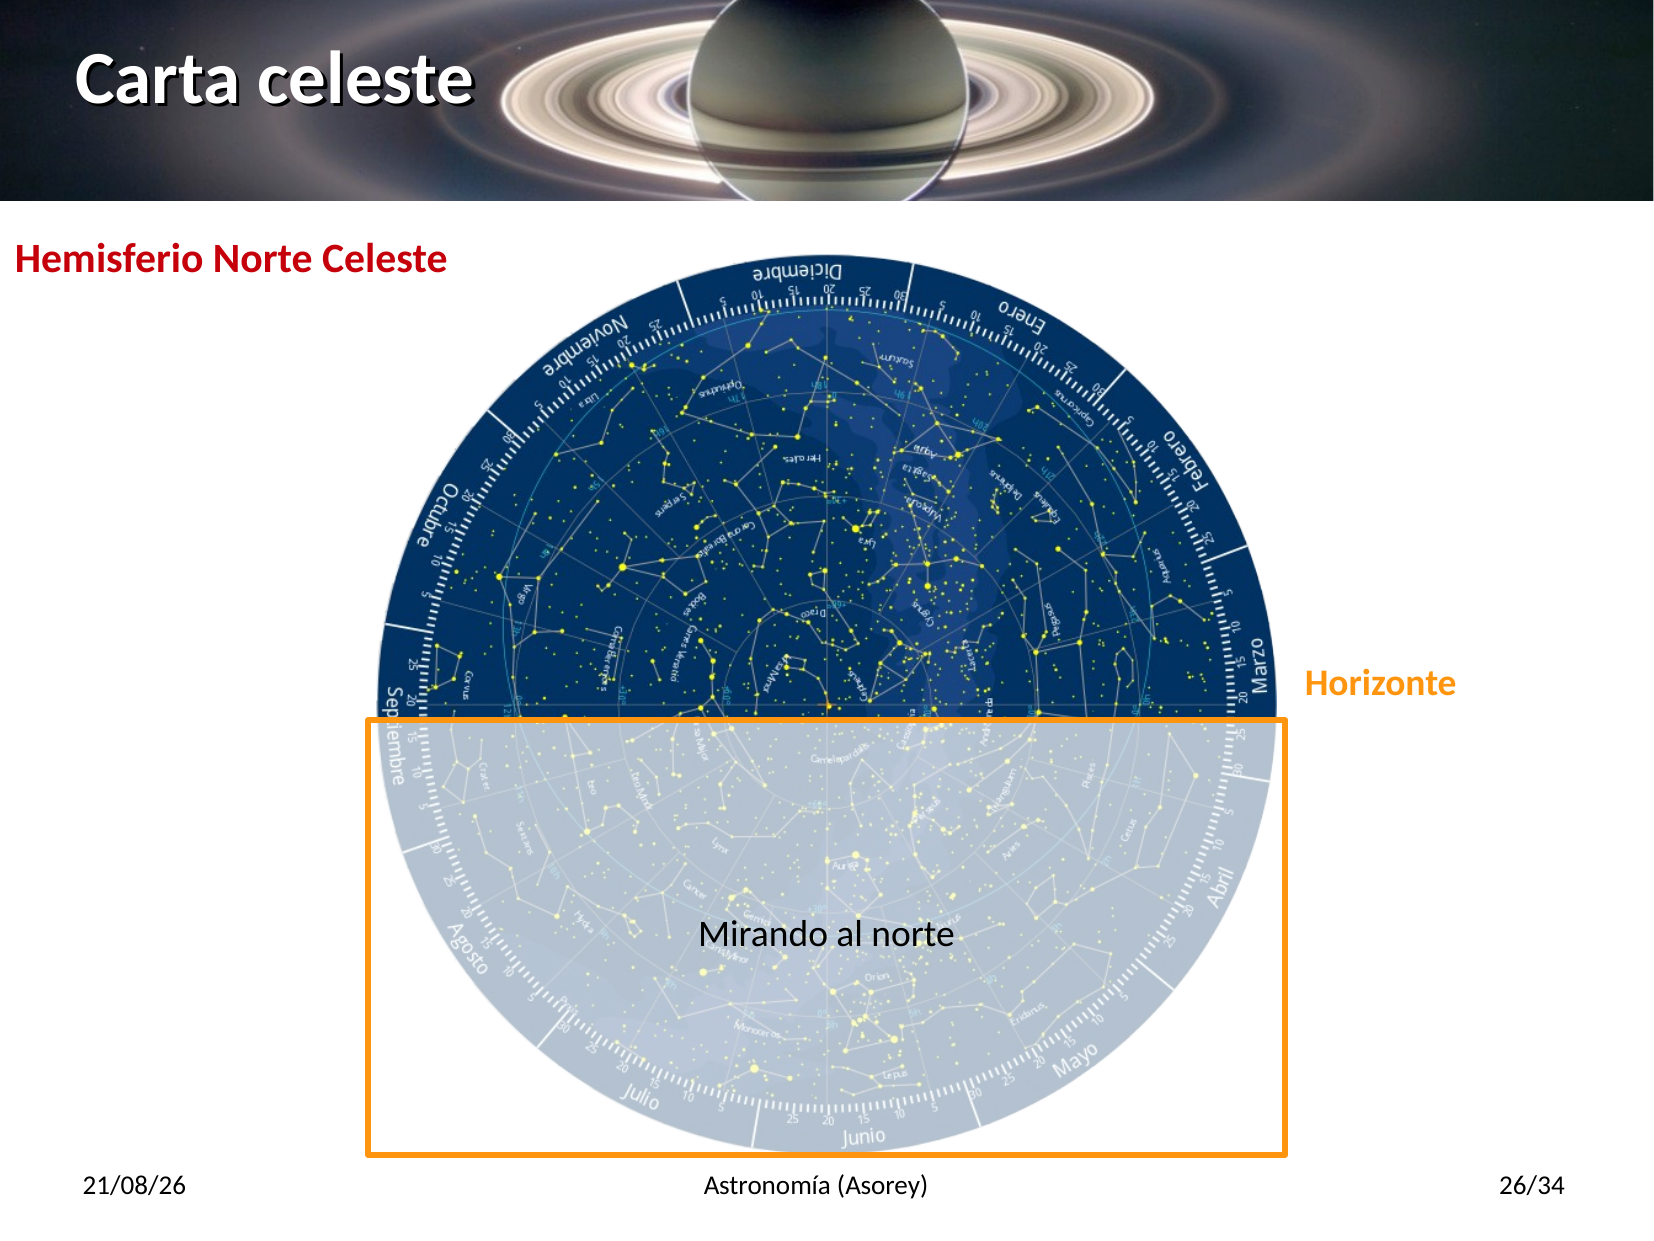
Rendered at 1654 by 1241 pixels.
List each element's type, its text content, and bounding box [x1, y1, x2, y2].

title Carta celeste [75, 19, 1564, 151]
text_box Mirando al norte [368, 720, 1286, 1156]
text_box Hemisferio Norte Celeste [0, 234, 466, 301]
picture [376, 254, 1277, 720]
picture [0, 0, 1654, 201]
text_box Horizonte [1290, 660, 1474, 721]
